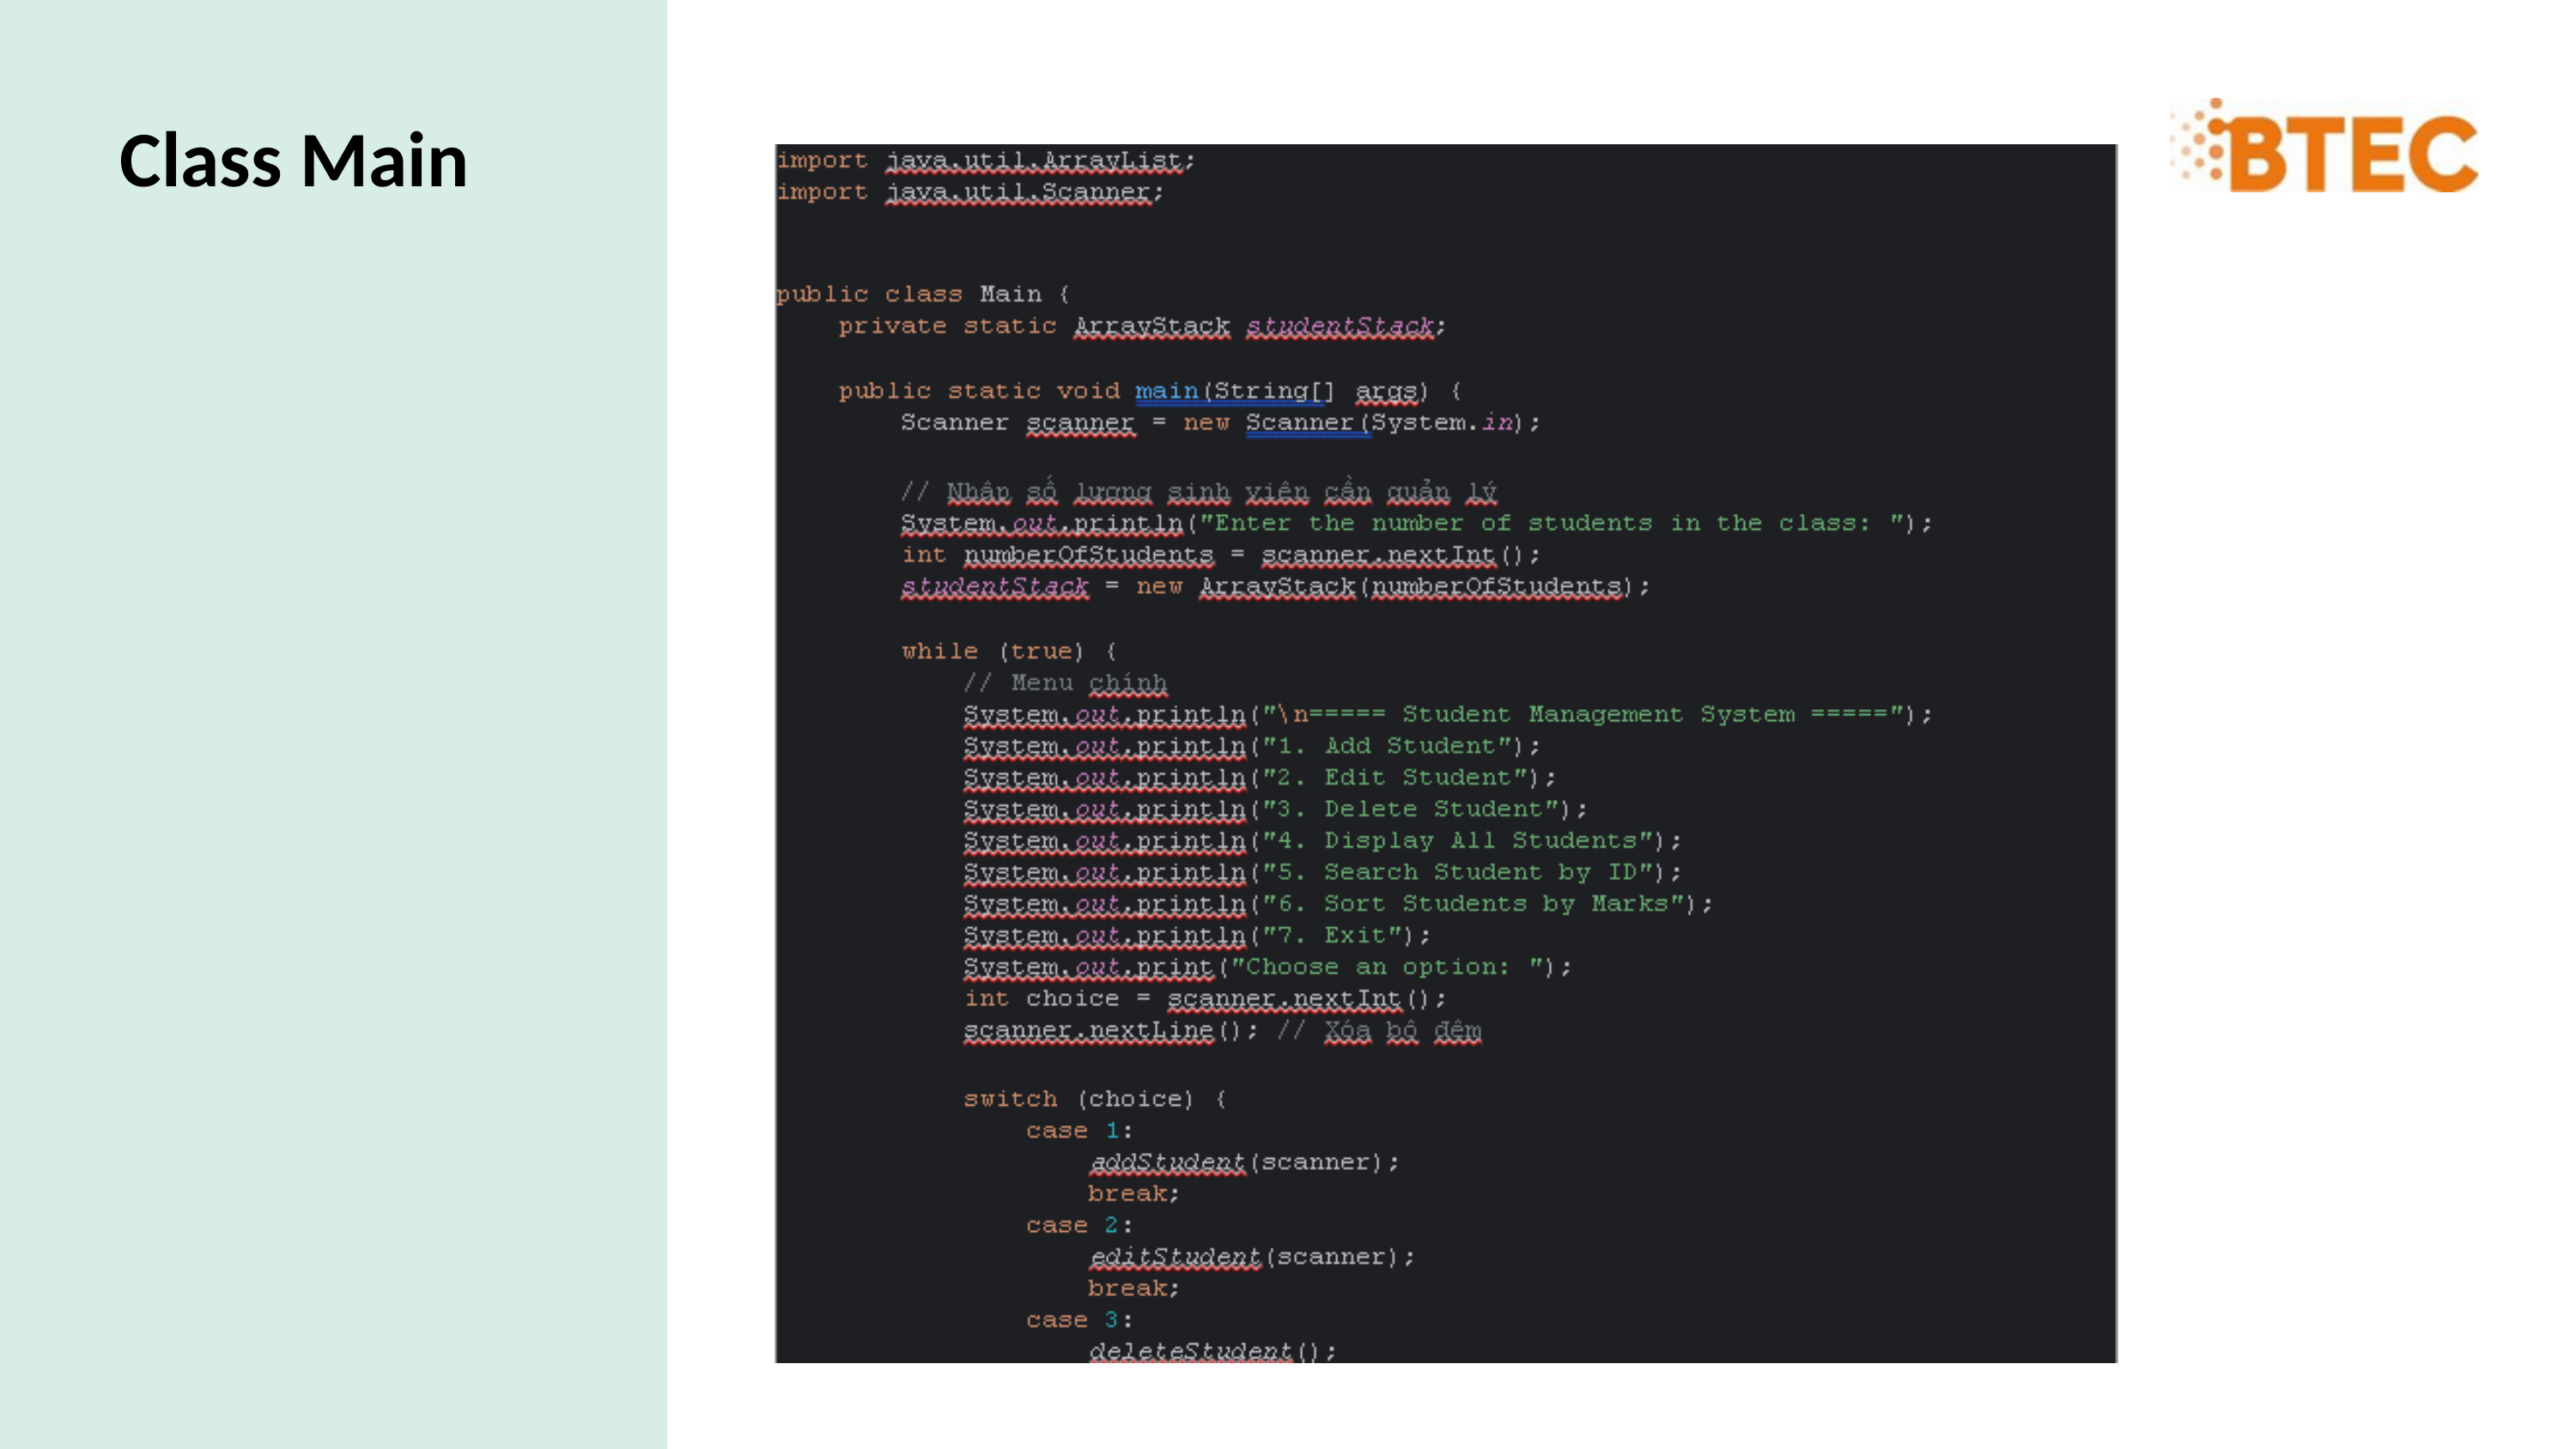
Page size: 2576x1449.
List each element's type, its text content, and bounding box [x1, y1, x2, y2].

picture [774, 144, 2118, 1363]
text_box [2169, 98, 2479, 192]
text_box [0, 0, 667, 1449]
text_box Class Main [119, 71, 966, 192]
